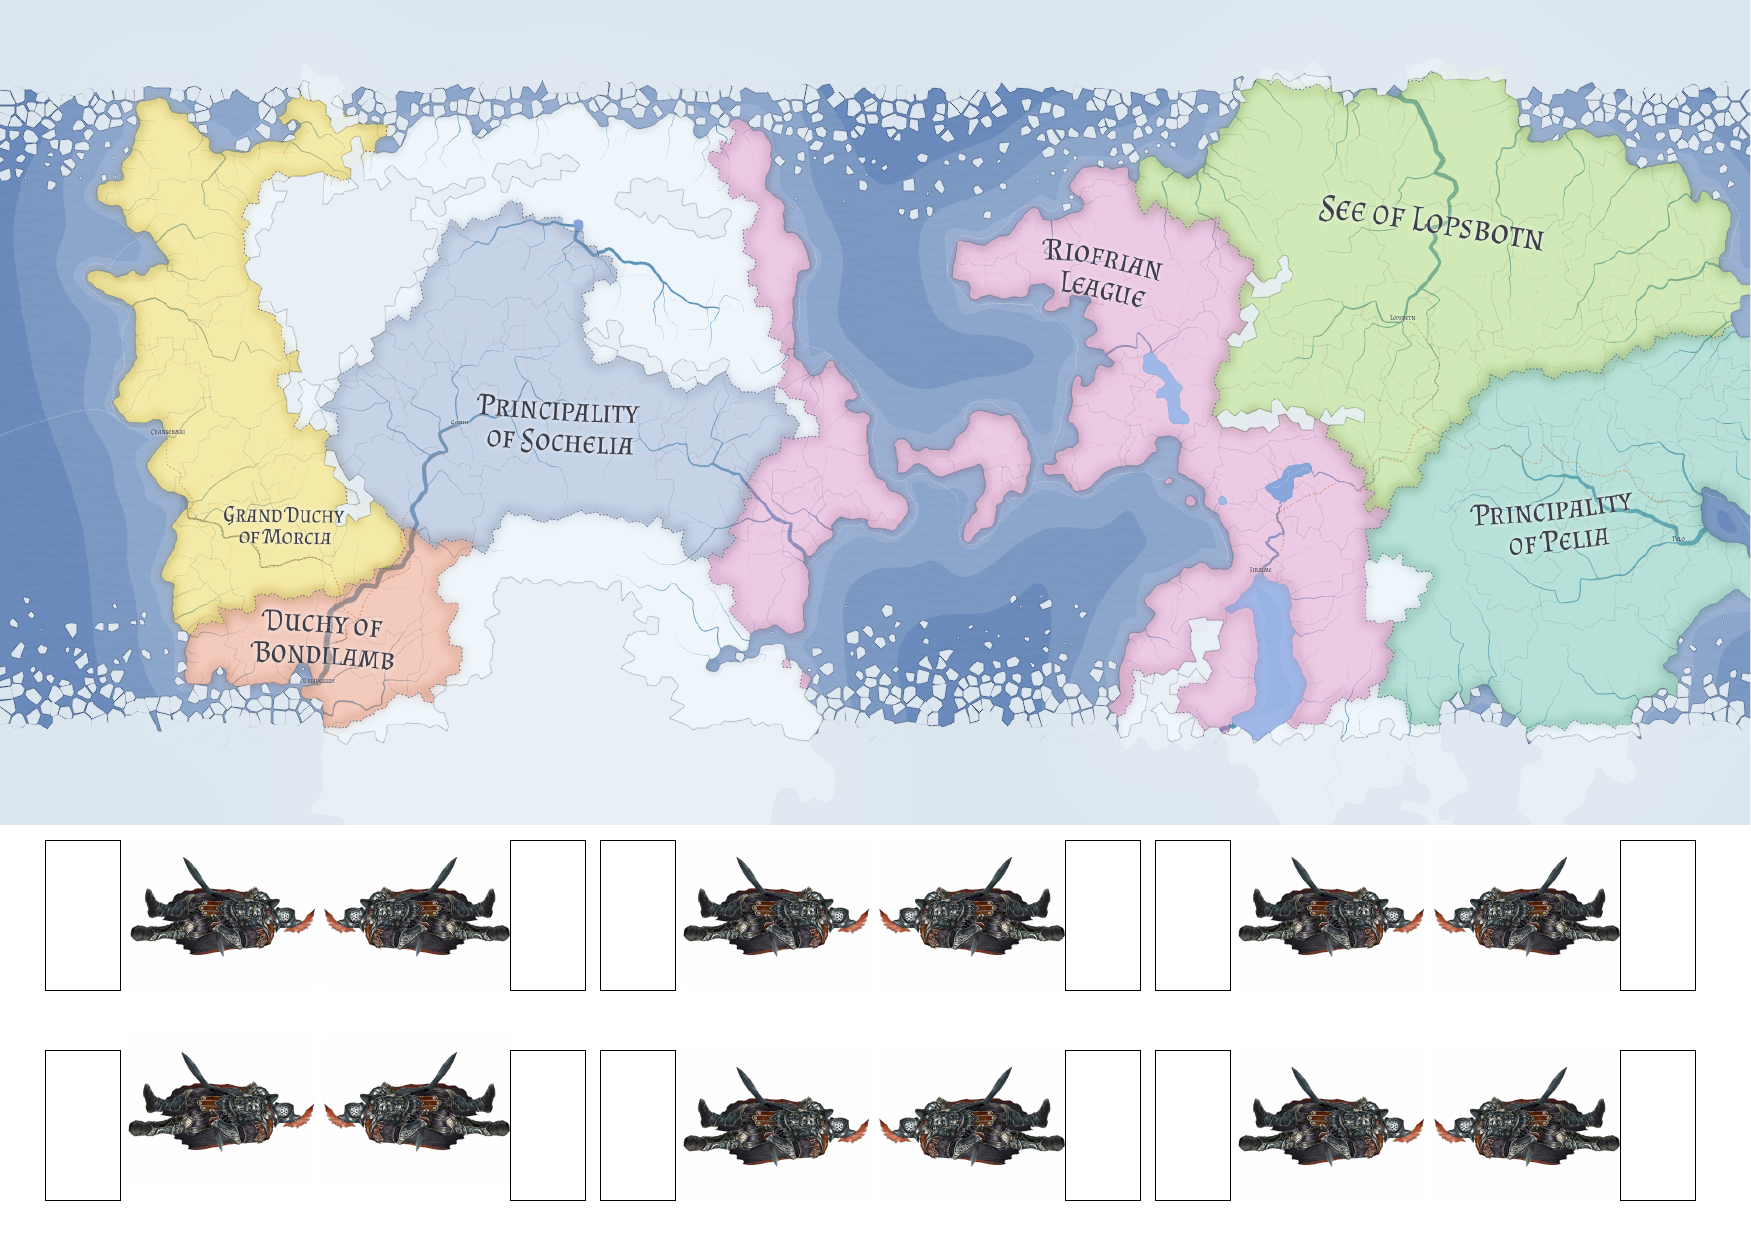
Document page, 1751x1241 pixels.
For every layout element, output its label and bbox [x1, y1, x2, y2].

picture [129, 840, 317, 991]
picture [877, 840, 1065, 991]
picture [1237, 840, 1426, 991]
picture [0, 0, 1751, 826]
picture [322, 840, 510, 991]
picture [1432, 1050, 1620, 1201]
picture [322, 1035, 511, 1186]
picture [682, 840, 871, 991]
picture [127, 1035, 316, 1186]
picture [877, 1050, 1065, 1201]
picture [682, 1050, 871, 1201]
picture [1237, 1050, 1426, 1201]
picture [1432, 840, 1620, 991]
